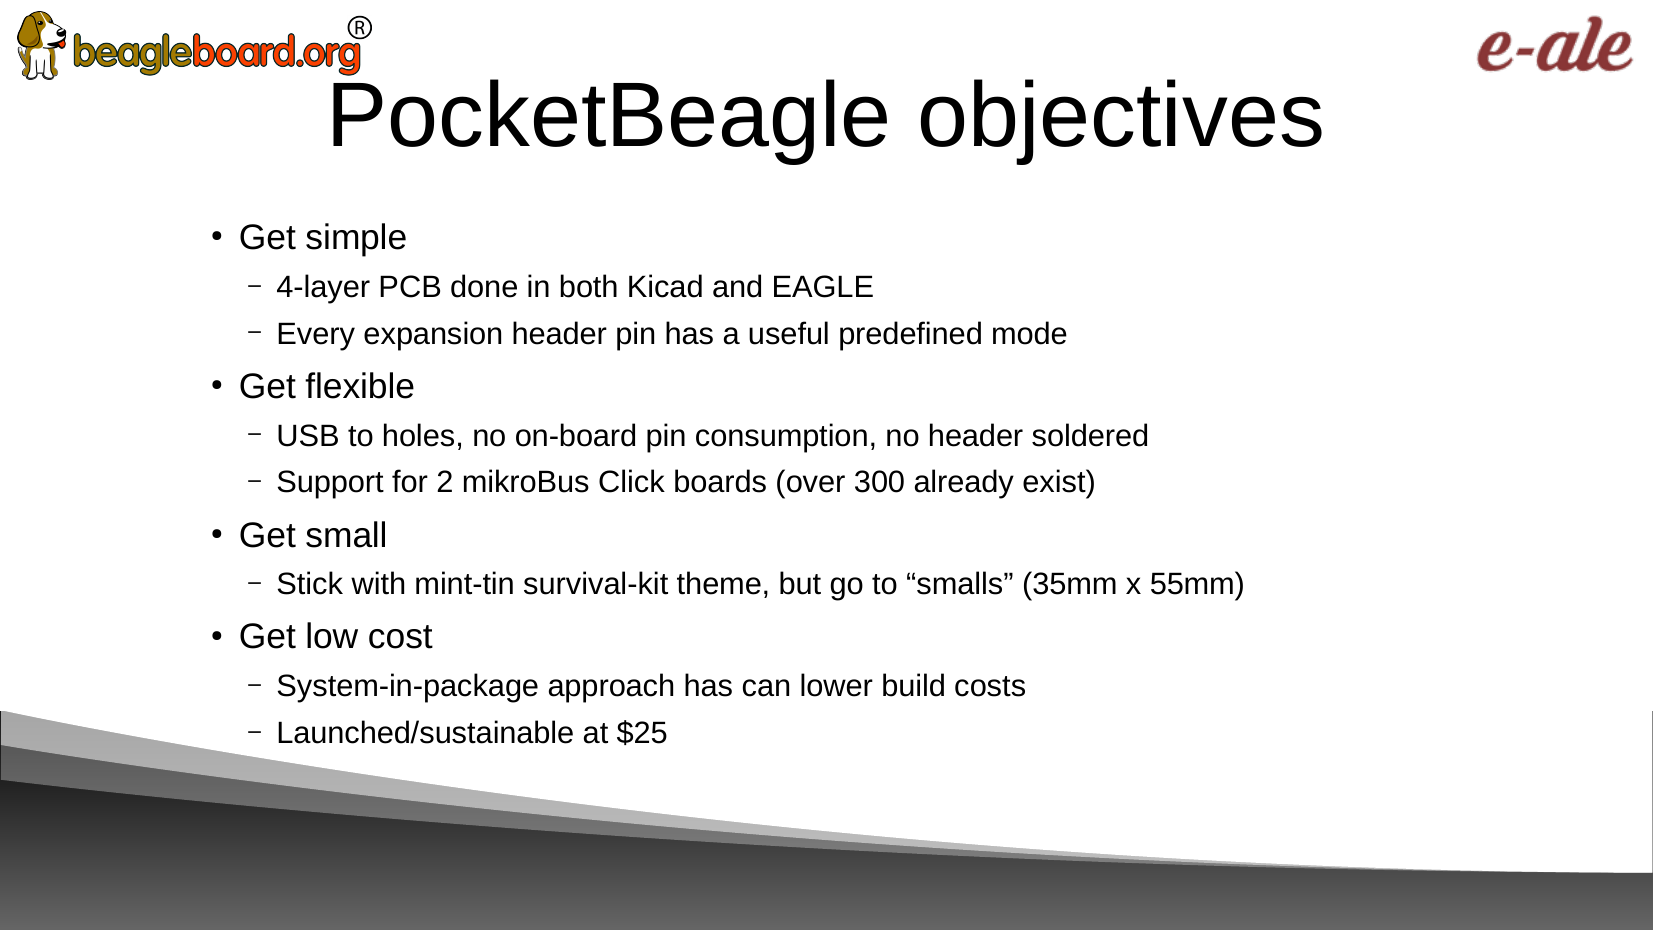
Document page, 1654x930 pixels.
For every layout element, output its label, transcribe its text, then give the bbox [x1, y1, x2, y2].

picture [17, 11, 372, 80]
list Get simple 4-layer PCB done in both Kicad and EAGLE Every expansion header pin has a useful predefined mode Get flexible USB to holes, no on-board pin consumption, no header soldered Support for 2 mikroBus Click boards (over 300 already exist) Get small Stick with mint-tin survival-kit theme, but go to “smalls” (35mm x 55mm) Get low cost System-in-package approach has can lower build costs Launched/sustainable at $25 [201, 217, 1571, 757]
picture [1475, 14, 1636, 74]
title PocketBeagle objectives [82, 37, 1571, 193]
